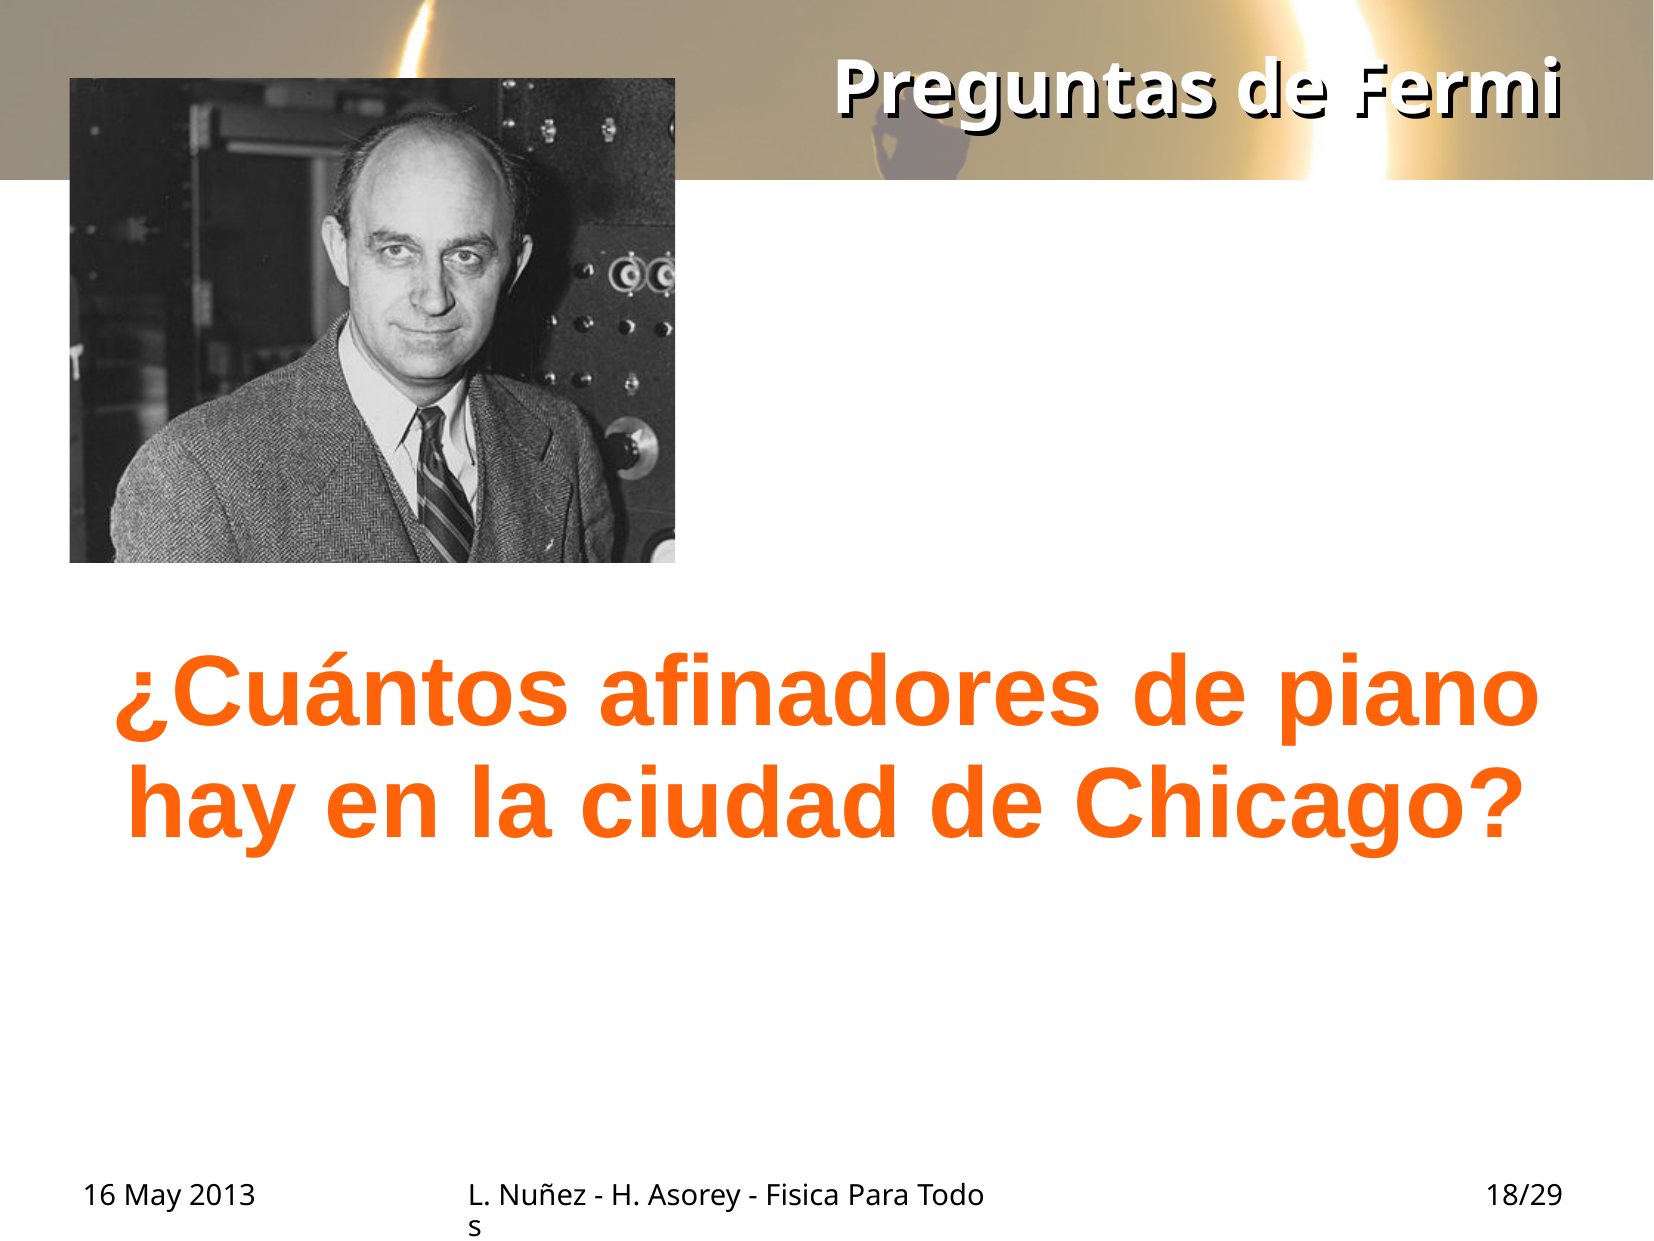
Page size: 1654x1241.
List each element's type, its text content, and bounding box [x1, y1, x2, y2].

picture [0, 0, 1654, 563]
subtitle ¿Cuántos afinadores de piano hay en la ciudad de Chicago? [82, 420, 1571, 1074]
title Preguntas de Fermi [75, 19, 1564, 151]
